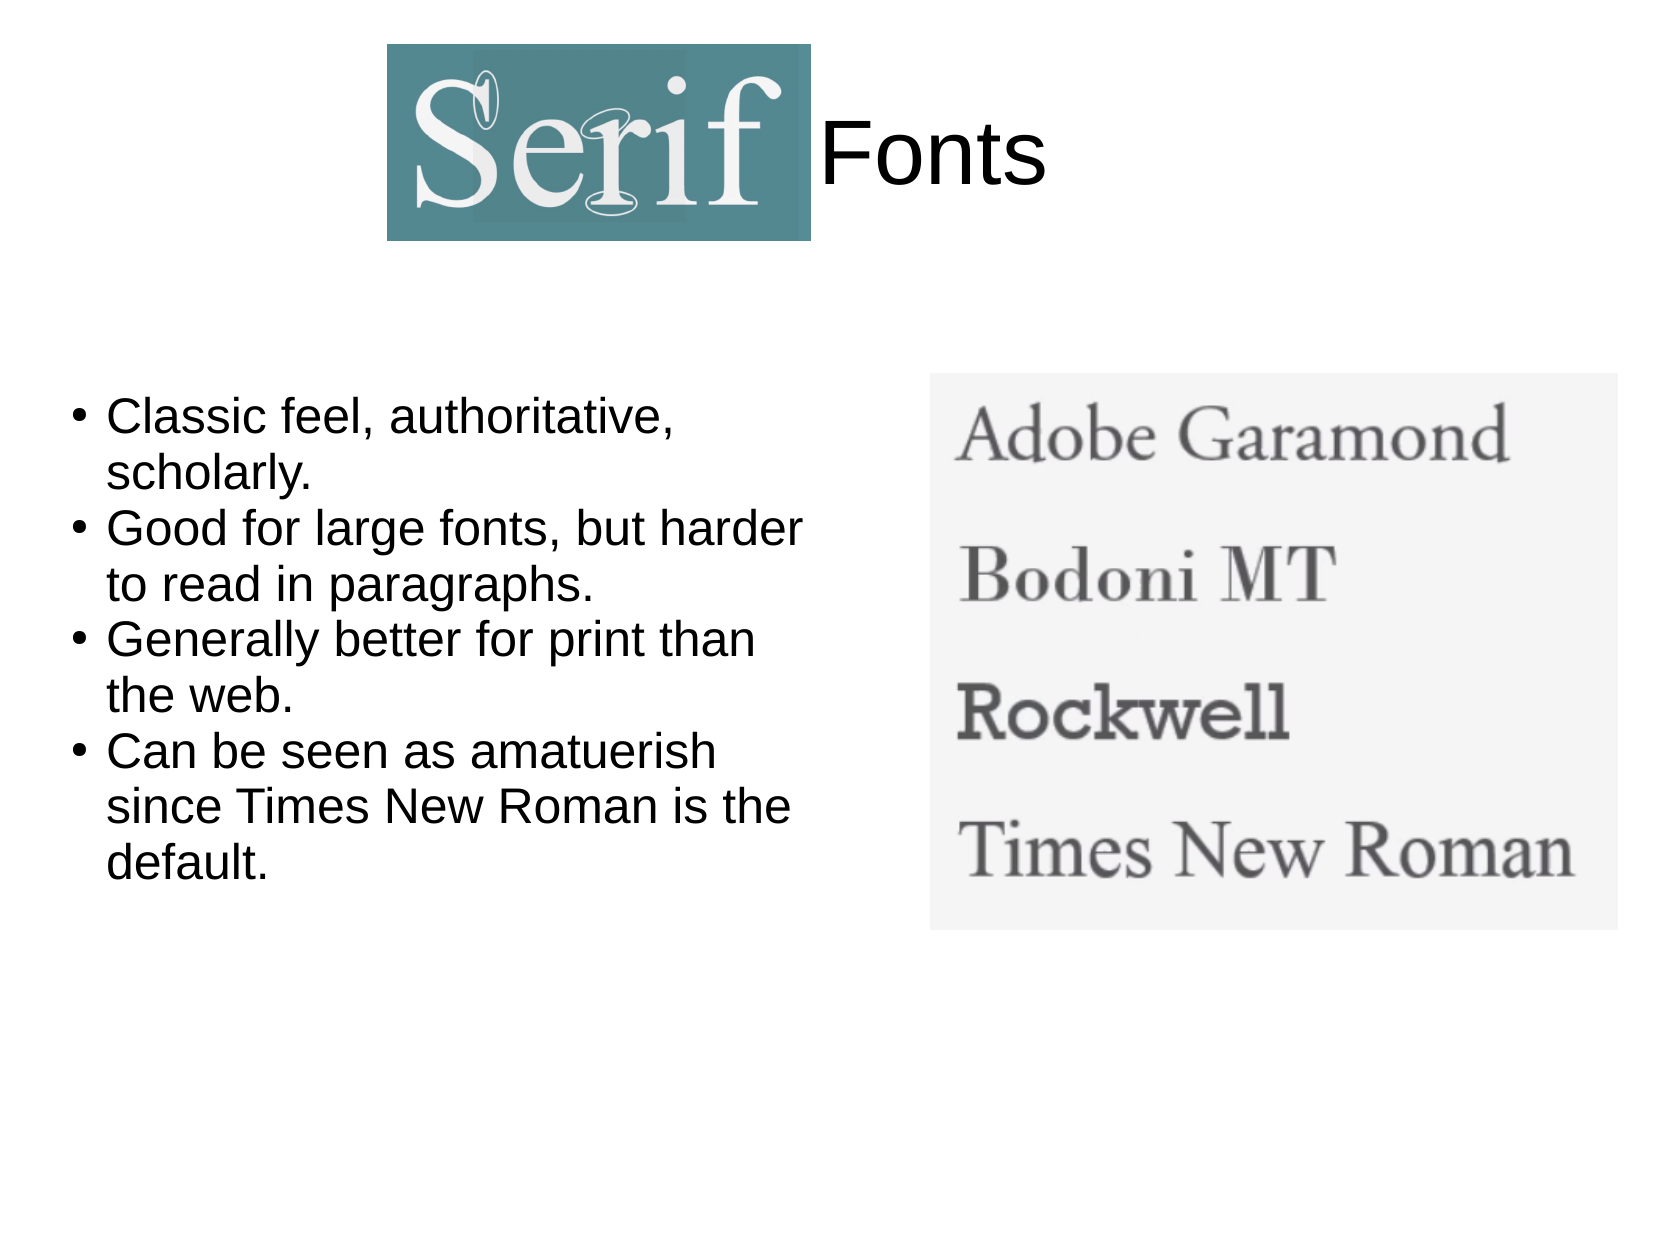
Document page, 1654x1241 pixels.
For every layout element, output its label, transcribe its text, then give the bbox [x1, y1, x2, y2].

picture [387, 44, 811, 241]
title Serif Fonts [82, 49, 1571, 257]
text_box Classic feel, authoritative, scholarly. Good for large fonts, but harder to read in paragraphs. Generally better for print than the web. Can be seen as amatuerish since Times New Roman is the default. [55, 381, 856, 916]
picture [930, 373, 1618, 931]
